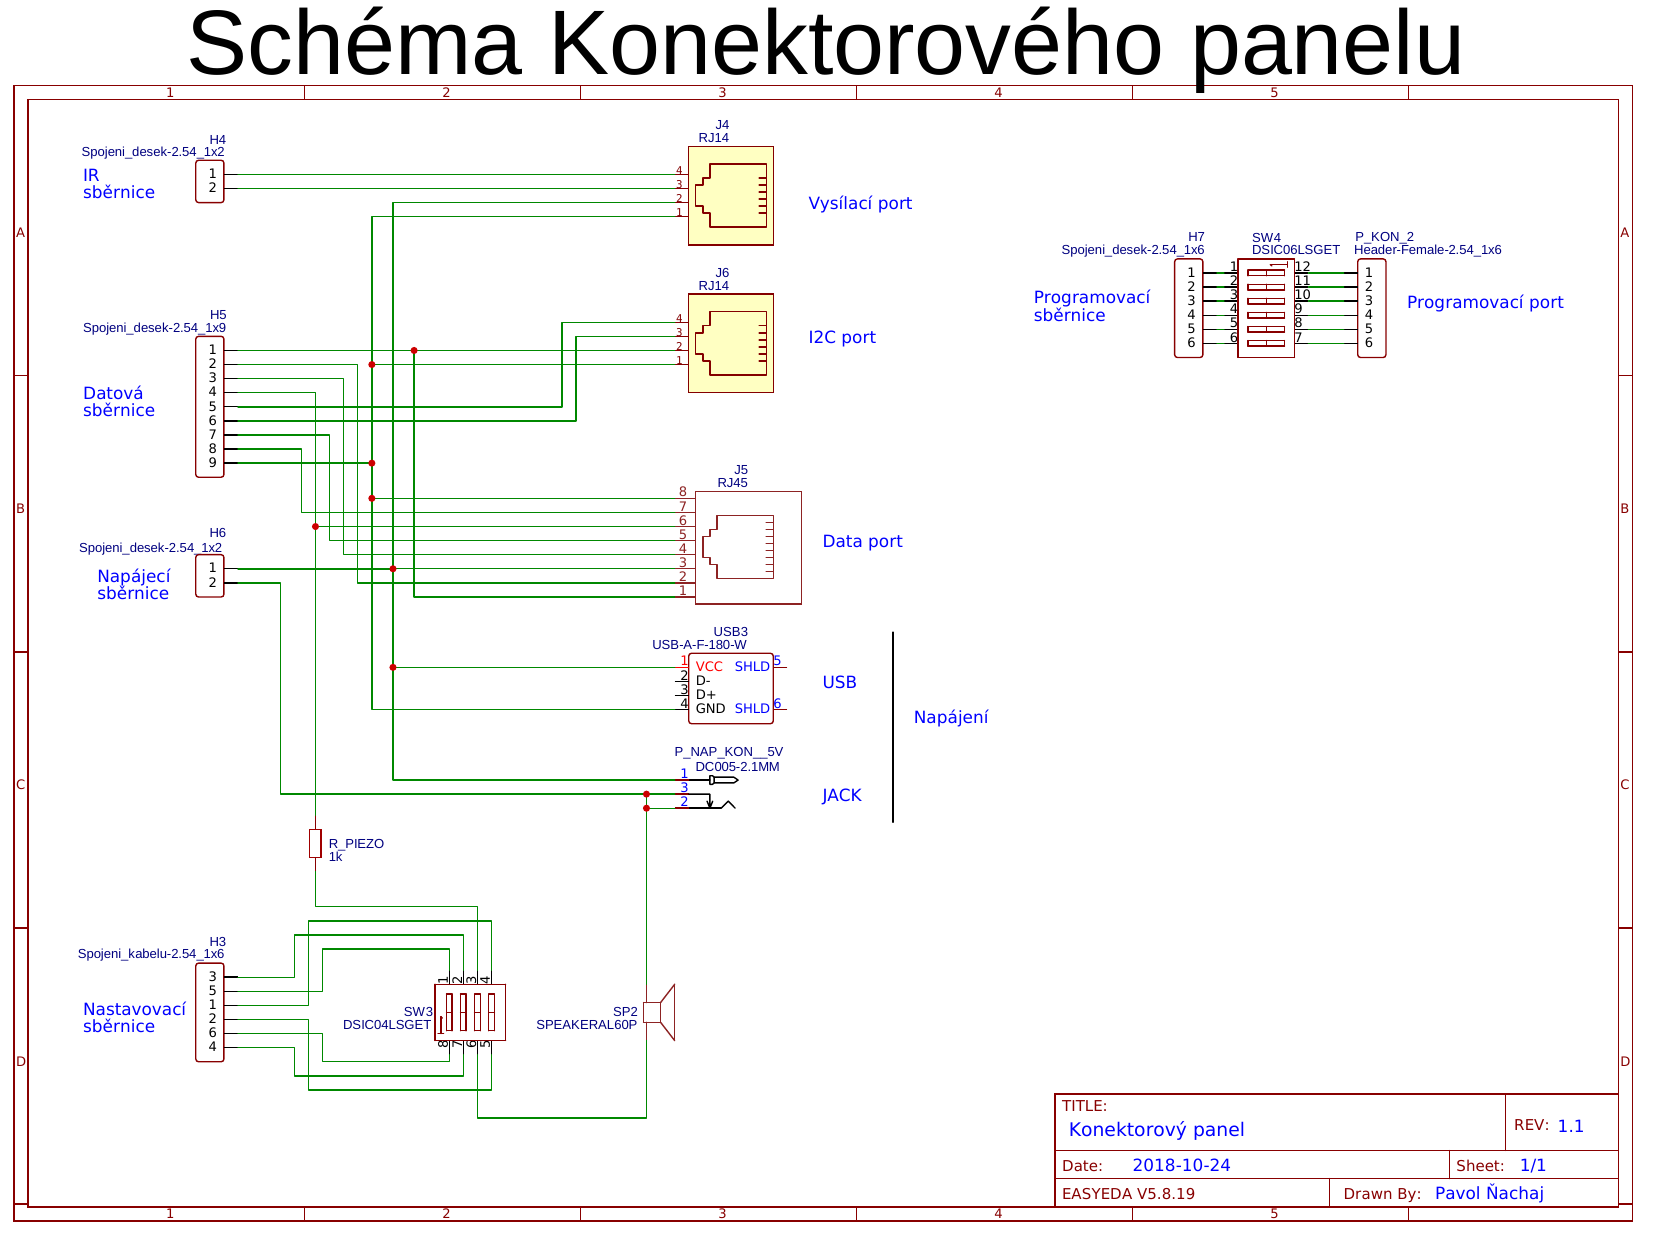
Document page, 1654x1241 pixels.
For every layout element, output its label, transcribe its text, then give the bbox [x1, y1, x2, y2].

title Schéma Konektorového panelu [82, 0, 1571, 95]
chart [0, 70, 1647, 1236]
